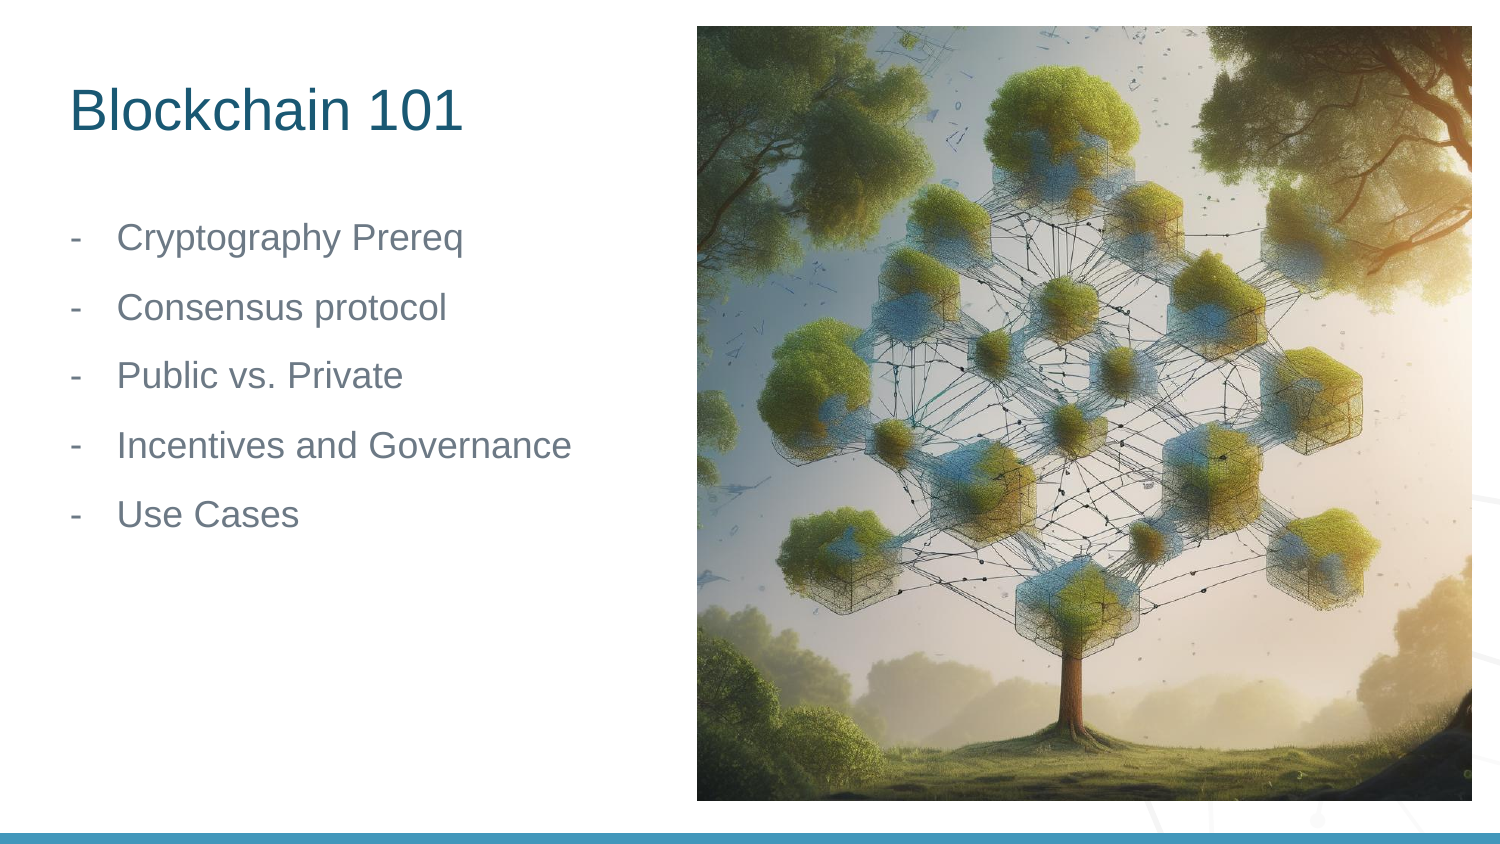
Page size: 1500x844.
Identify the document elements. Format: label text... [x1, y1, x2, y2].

picture [697, 26, 1472, 801]
title Blockchain 101 [54, 70, 697, 165]
list Cryptography Prereq Consensus protocol Public vs. Private Incentives and Governance Use Cases [54, 203, 656, 750]
